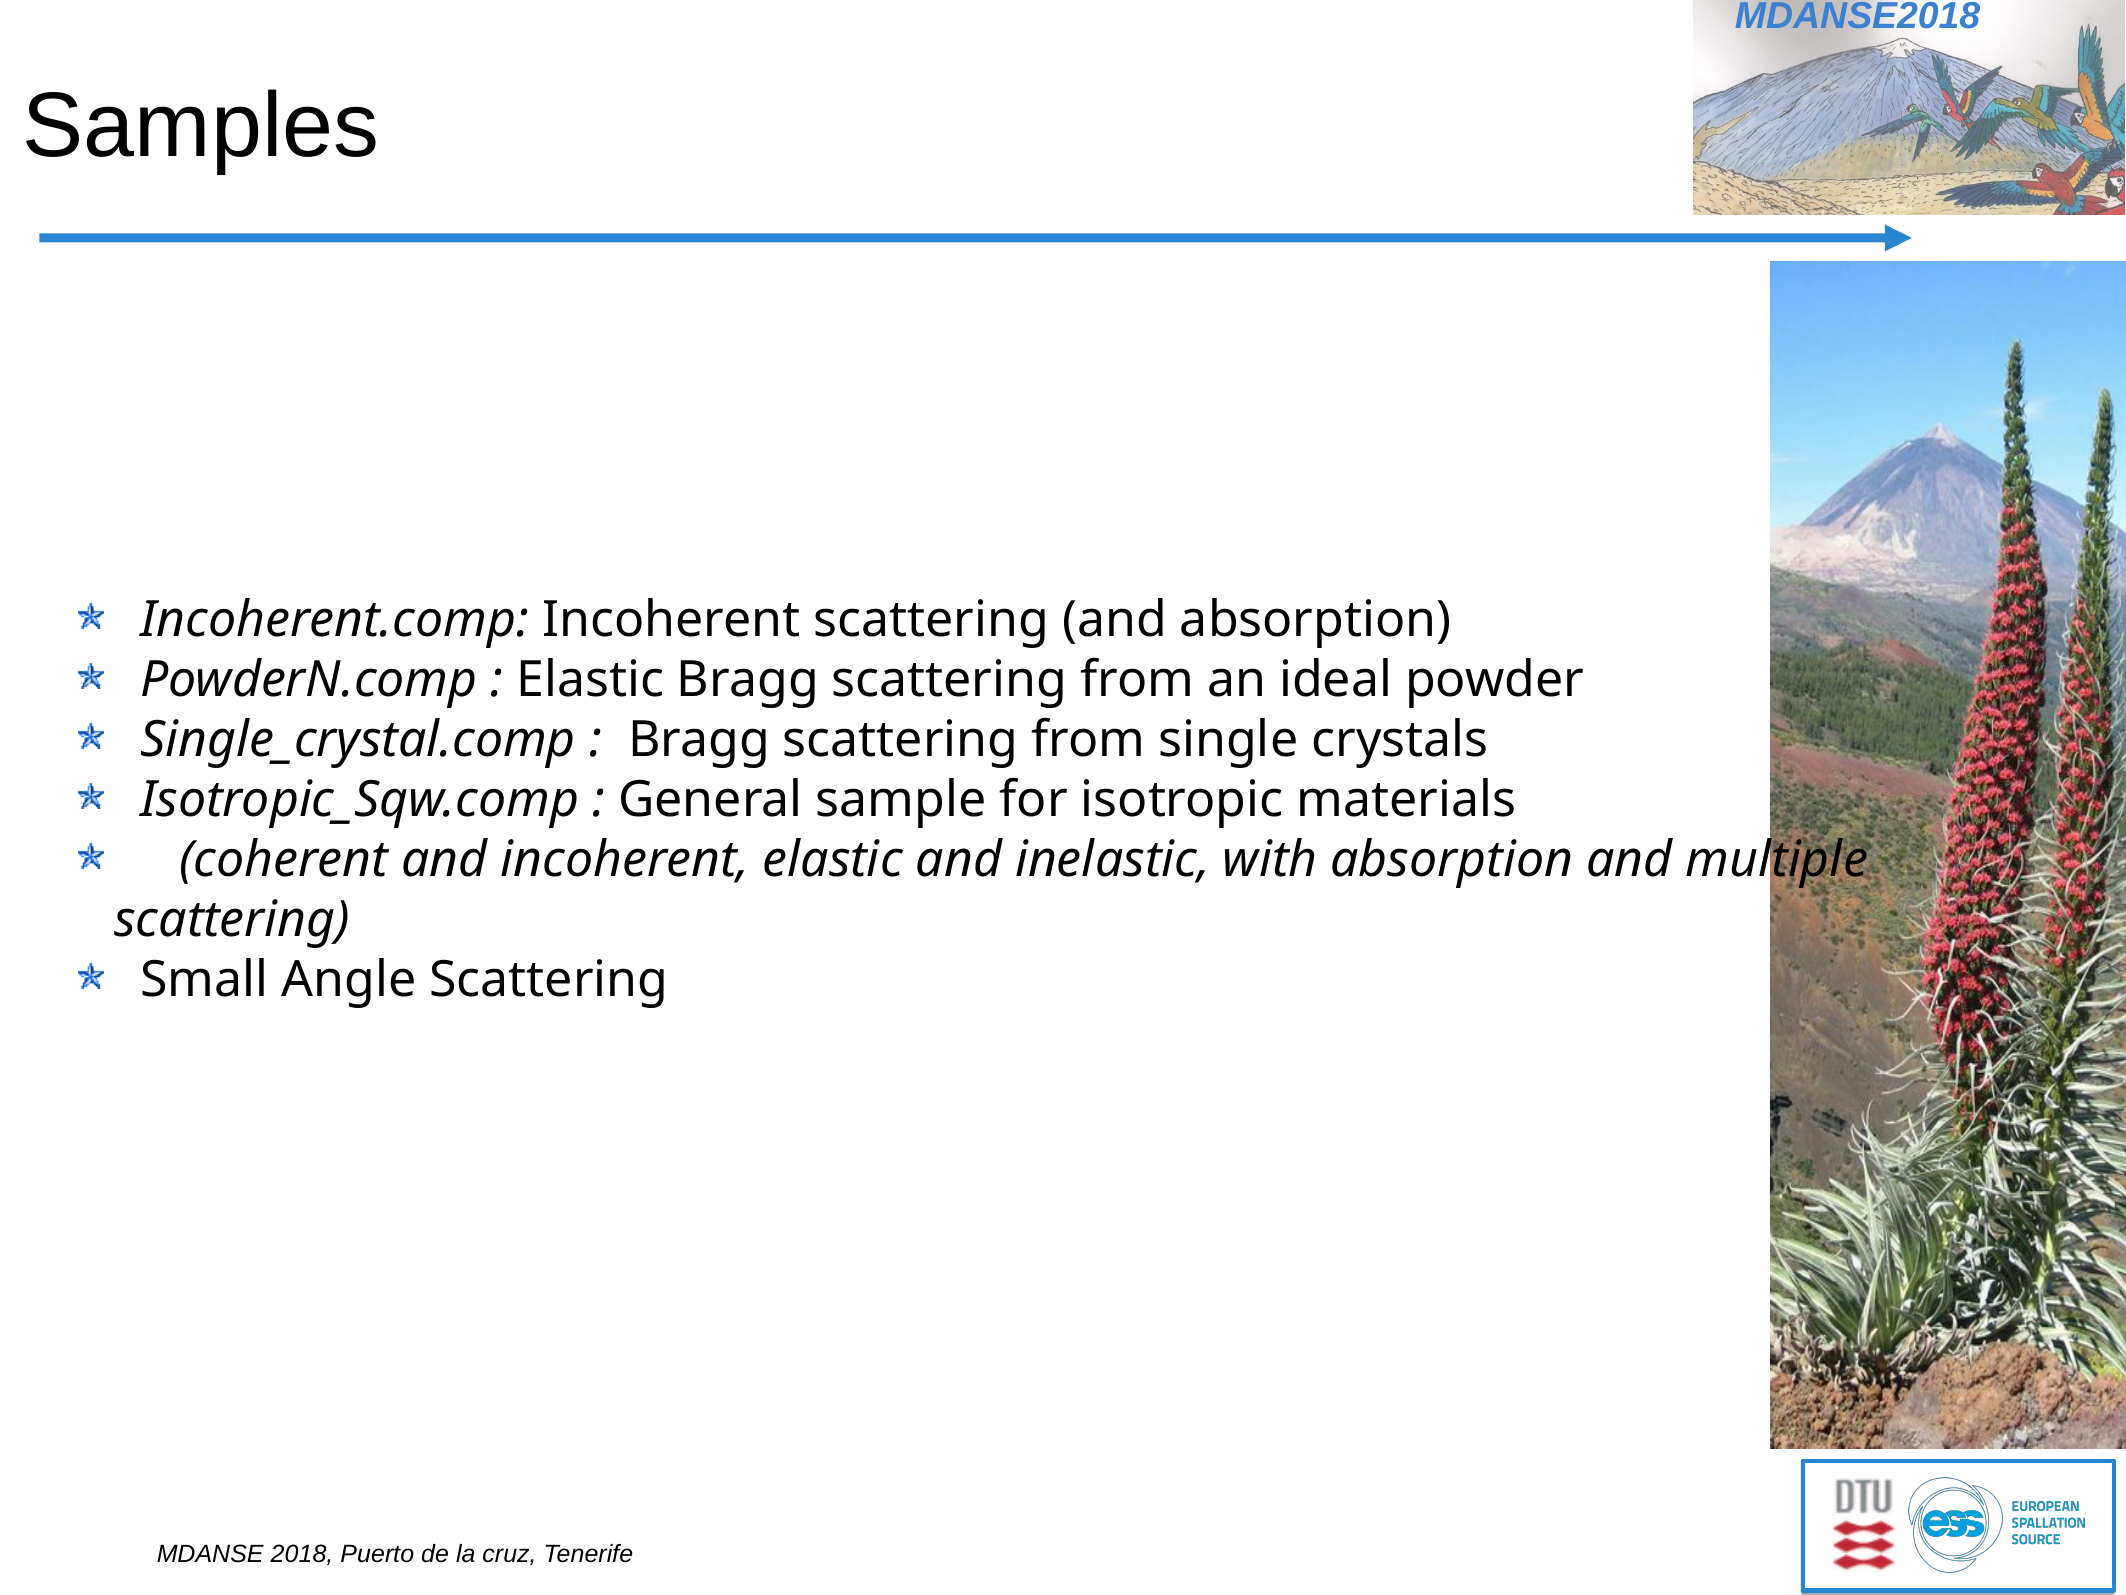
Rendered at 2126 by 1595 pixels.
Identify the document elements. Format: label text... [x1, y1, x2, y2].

picture [1832, 1477, 1897, 1573]
title Samples [22, 40, 1938, 209]
picture [78, 723, 104, 749]
text_box Incoherent.comp: Incoherent scattering (and absorption) PowderN.comp : Elastic Bragg scattering from an ideal powder Single_crystal.comp : Bragg scattering from single crystals Isotropic_Sqw.comp : General sample for isotropic materials (coherent and incoherent, elastic and inelastic, with absorption and multiple scattering) Small Angle Scattering [70, 577, 1915, 1015]
picture [78, 963, 104, 989]
picture [78, 843, 104, 869]
picture [1693, 0, 2125, 215]
picture [78, 663, 104, 689]
picture [1908, 1477, 2085, 1573]
picture [78, 603, 104, 629]
picture [78, 783, 104, 809]
picture [1770, 261, 2126, 1449]
